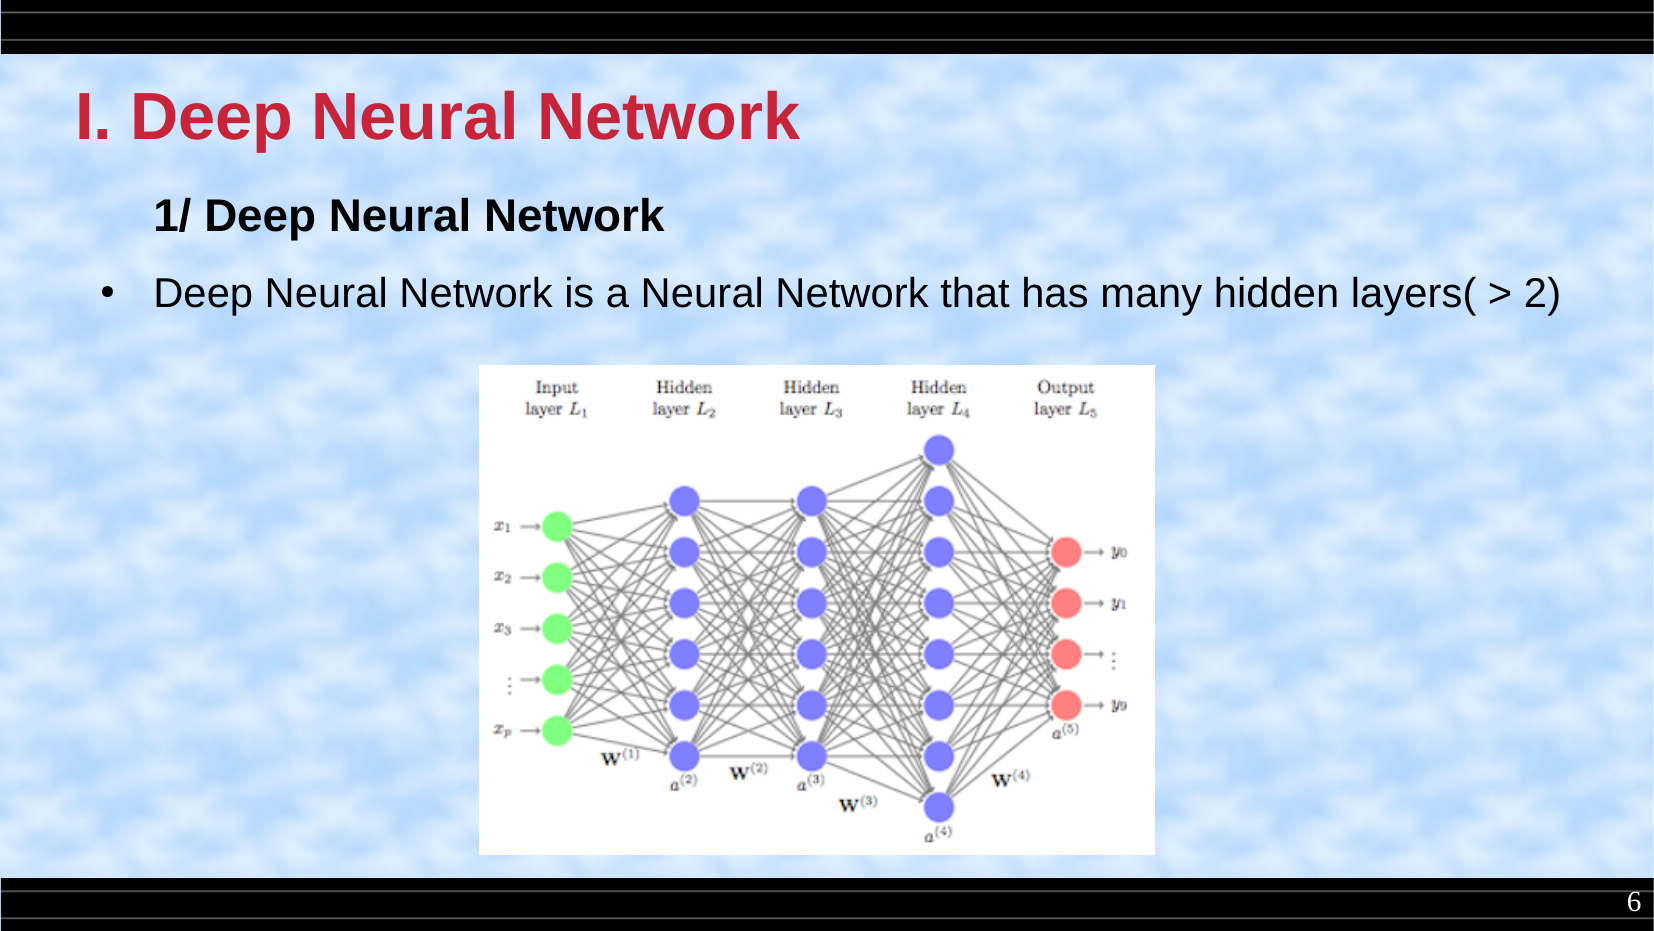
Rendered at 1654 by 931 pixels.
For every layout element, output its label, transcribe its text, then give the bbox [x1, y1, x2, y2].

picture [0, 0, 1654, 931]
list 1/ Deep Neural Network Deep Neural Network is a Neural Network that has many hidden layers( > 2) [82, 189, 1571, 675]
title I. Deep Neural Network [74, 74, 1091, 158]
